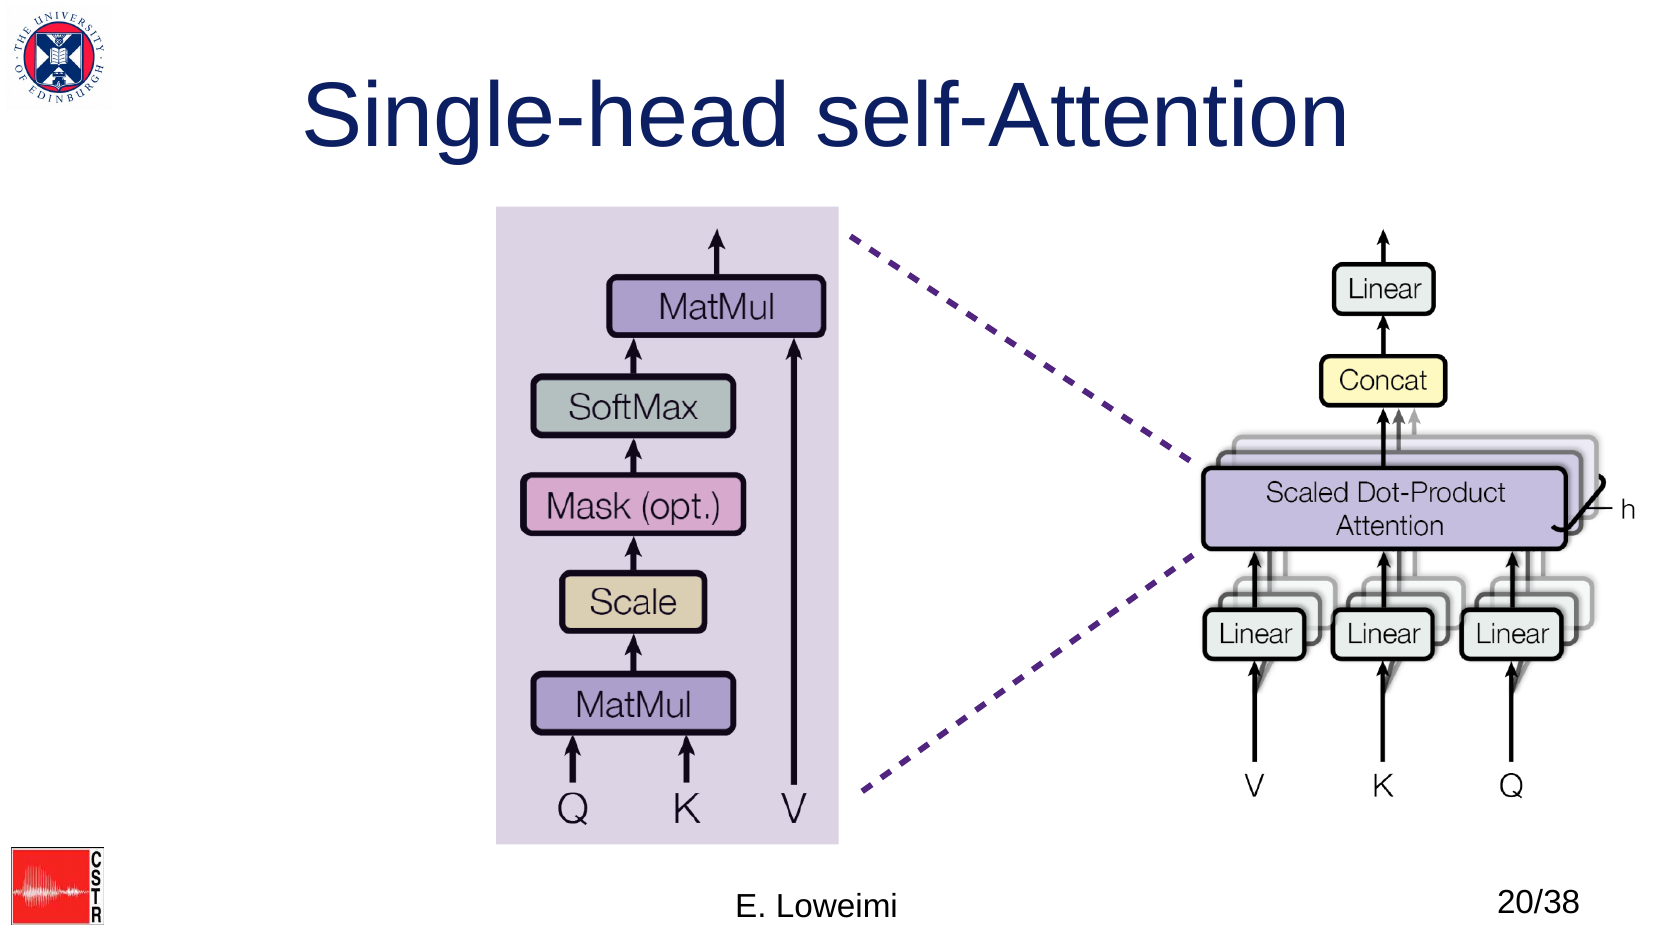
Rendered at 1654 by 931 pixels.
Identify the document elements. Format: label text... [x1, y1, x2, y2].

text_box 20/38 [1482, 876, 1625, 931]
text_box E. Loweimi [720, 879, 934, 931]
text_box [496, 206, 839, 845]
picture [6, 4, 112, 110]
title Single-head self-Attention [82, 37, 1571, 193]
picture [1189, 223, 1642, 809]
picture [11, 847, 104, 925]
